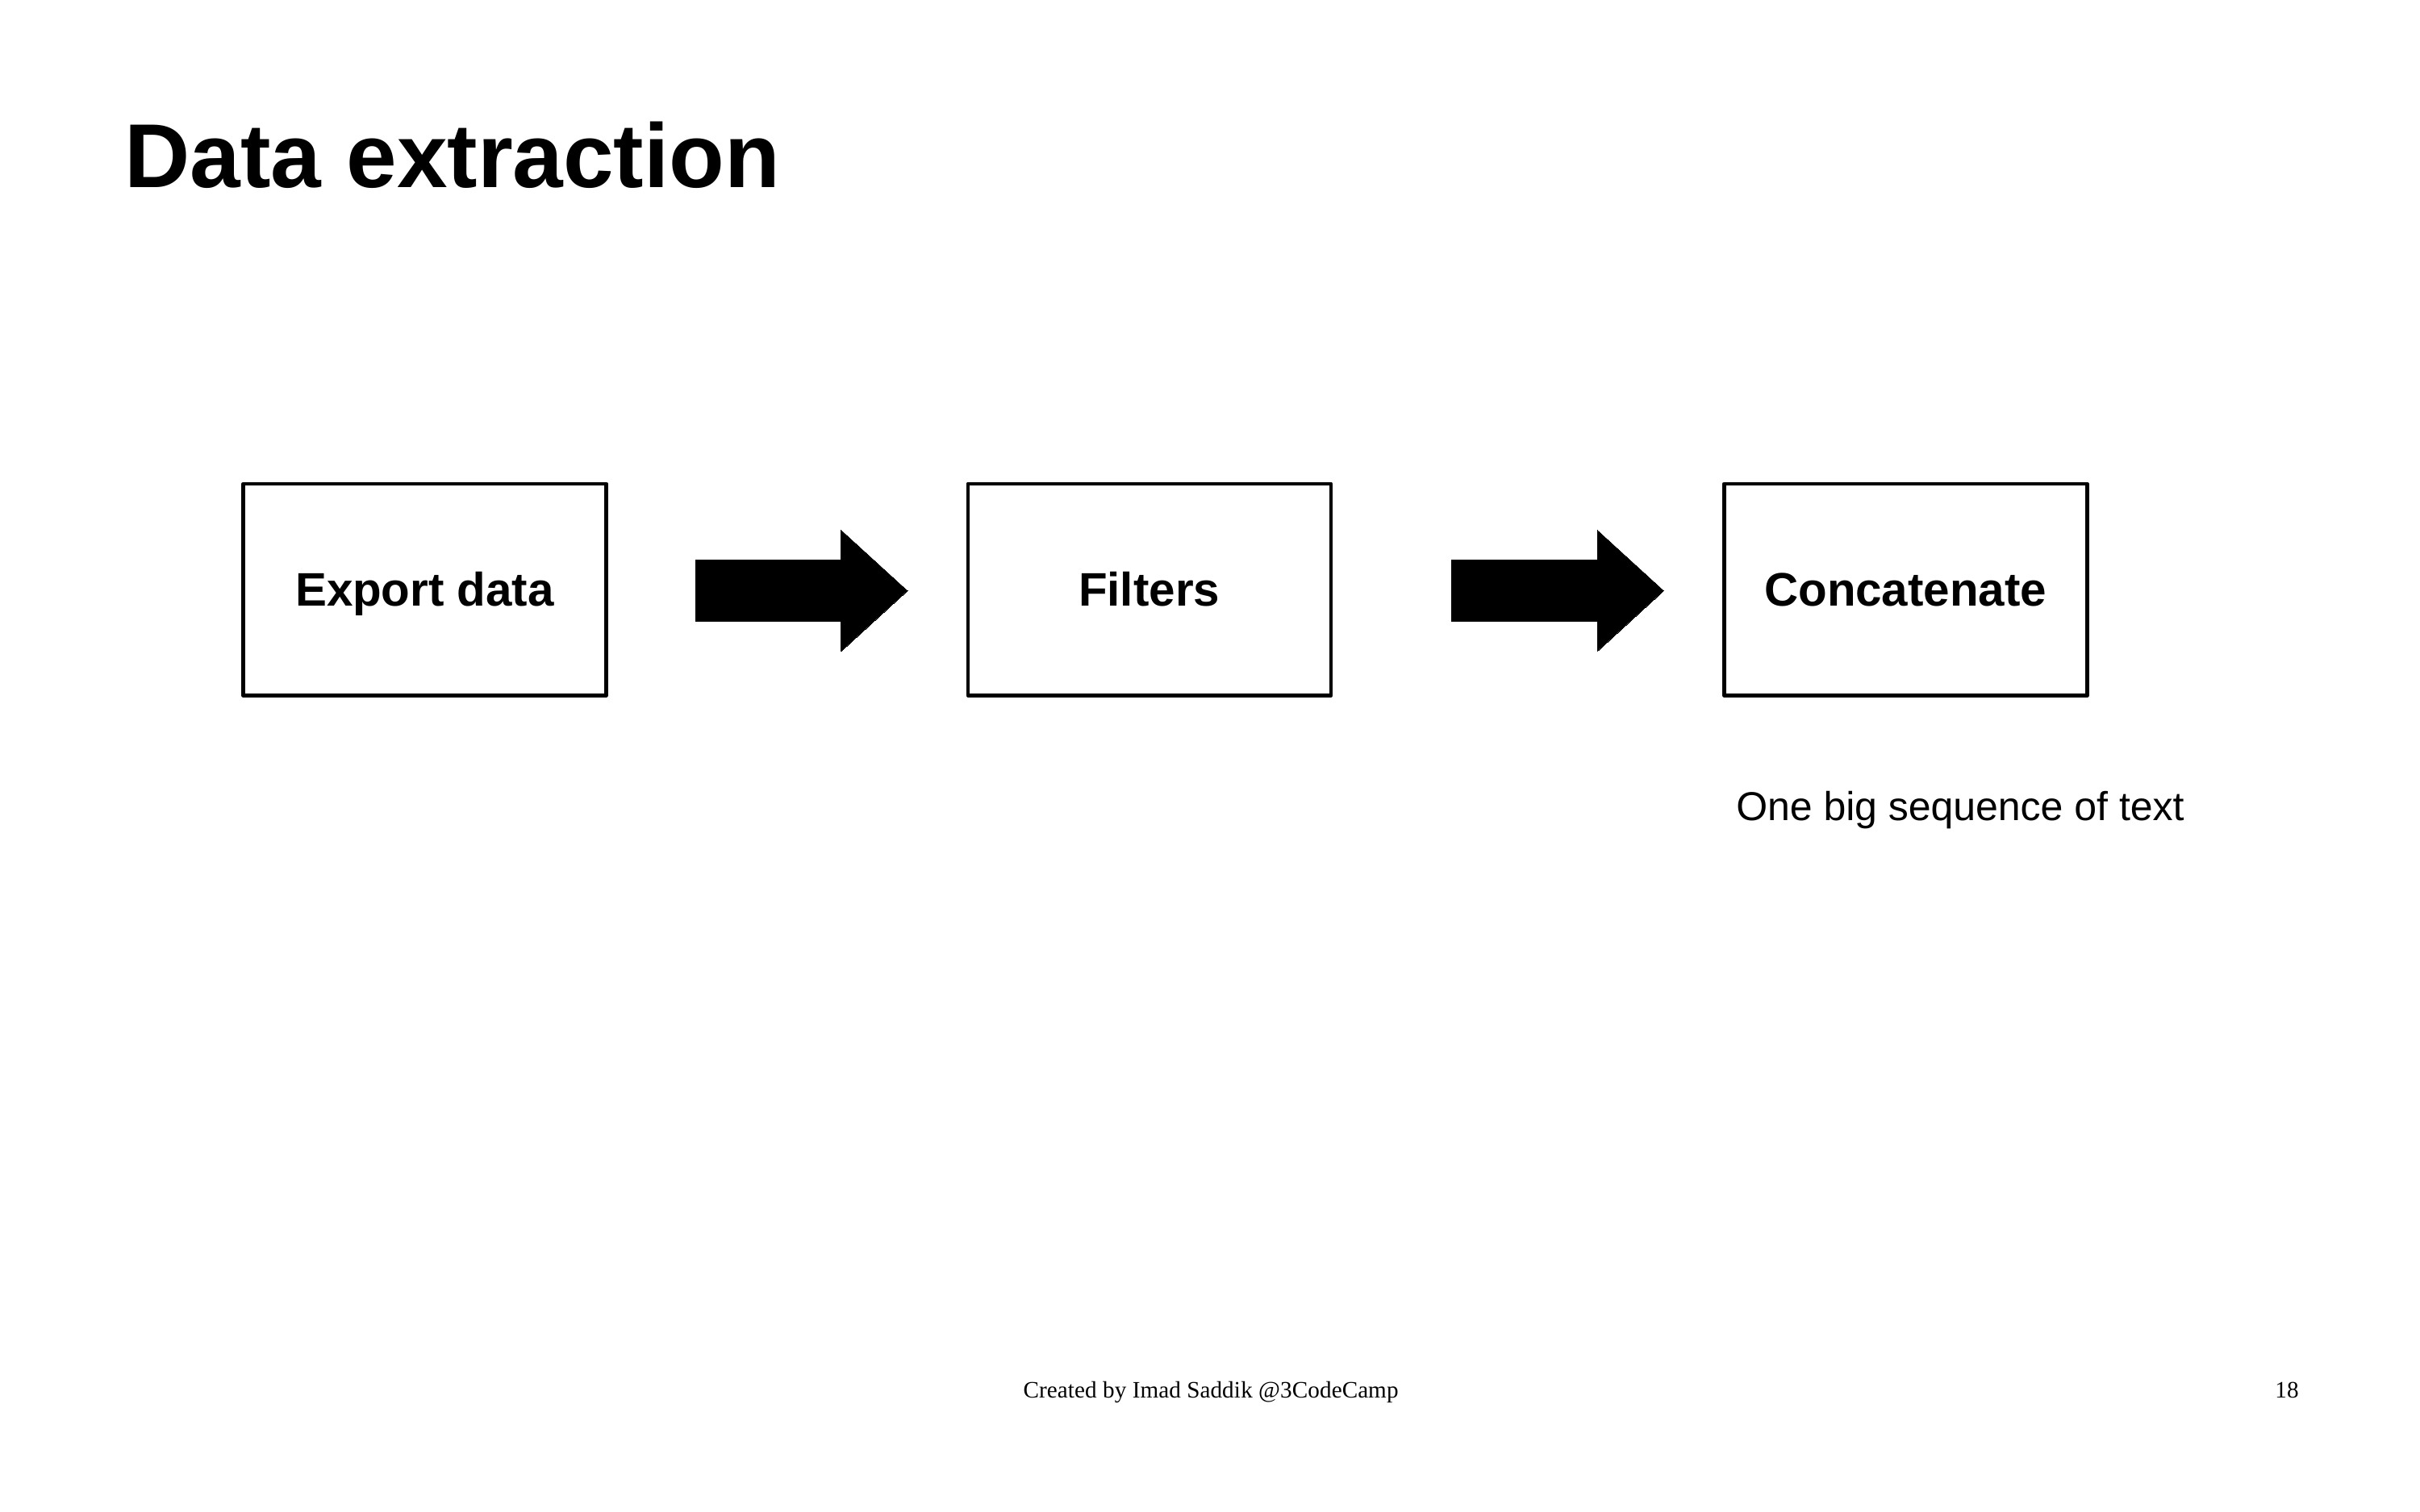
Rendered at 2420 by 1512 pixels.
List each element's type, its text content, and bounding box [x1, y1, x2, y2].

text_box One big sequence of text [1724, 756, 2269, 847]
text_box [1451, 530, 1664, 652]
text_box Concatenate [1724, 483, 2088, 696]
text_box Data extraction [112, 61, 1194, 251]
text_box Export data [273, 557, 577, 623]
text_box Filters [998, 557, 1301, 623]
text_box [695, 530, 908, 652]
